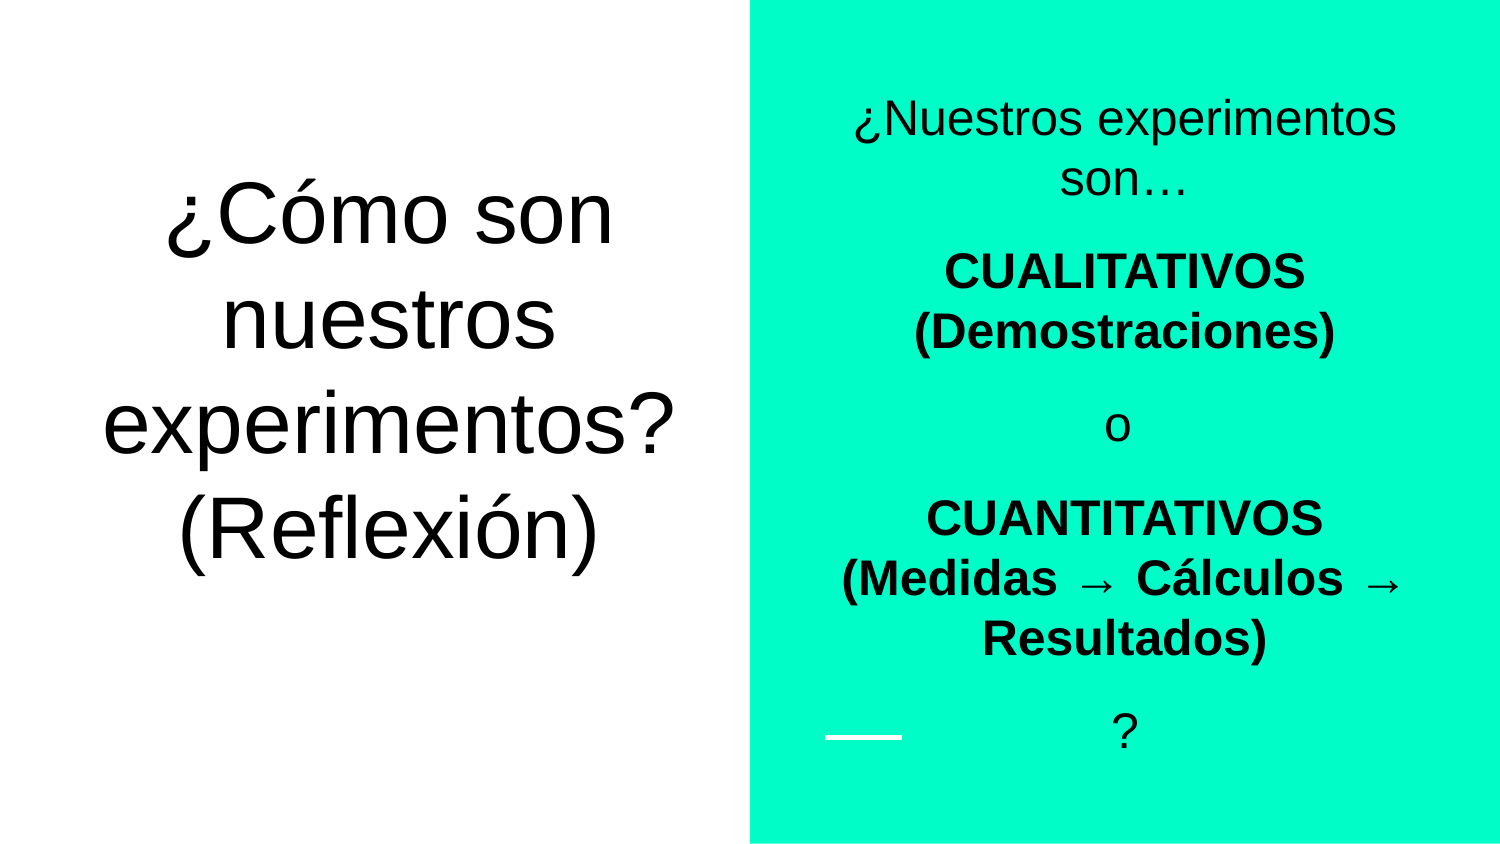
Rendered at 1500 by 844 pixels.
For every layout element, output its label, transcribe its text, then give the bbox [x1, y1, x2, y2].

text_box ¿Cómo son nuestros experimentos? (Reflexión) [57, 141, 722, 592]
text_box ¿Nuestros experimentos son… CUALITATIVOS (Demostraciones) o CUANTITATIVOS (Medidas → Cálculos → Resultados) ? [810, 118, 1440, 725]
